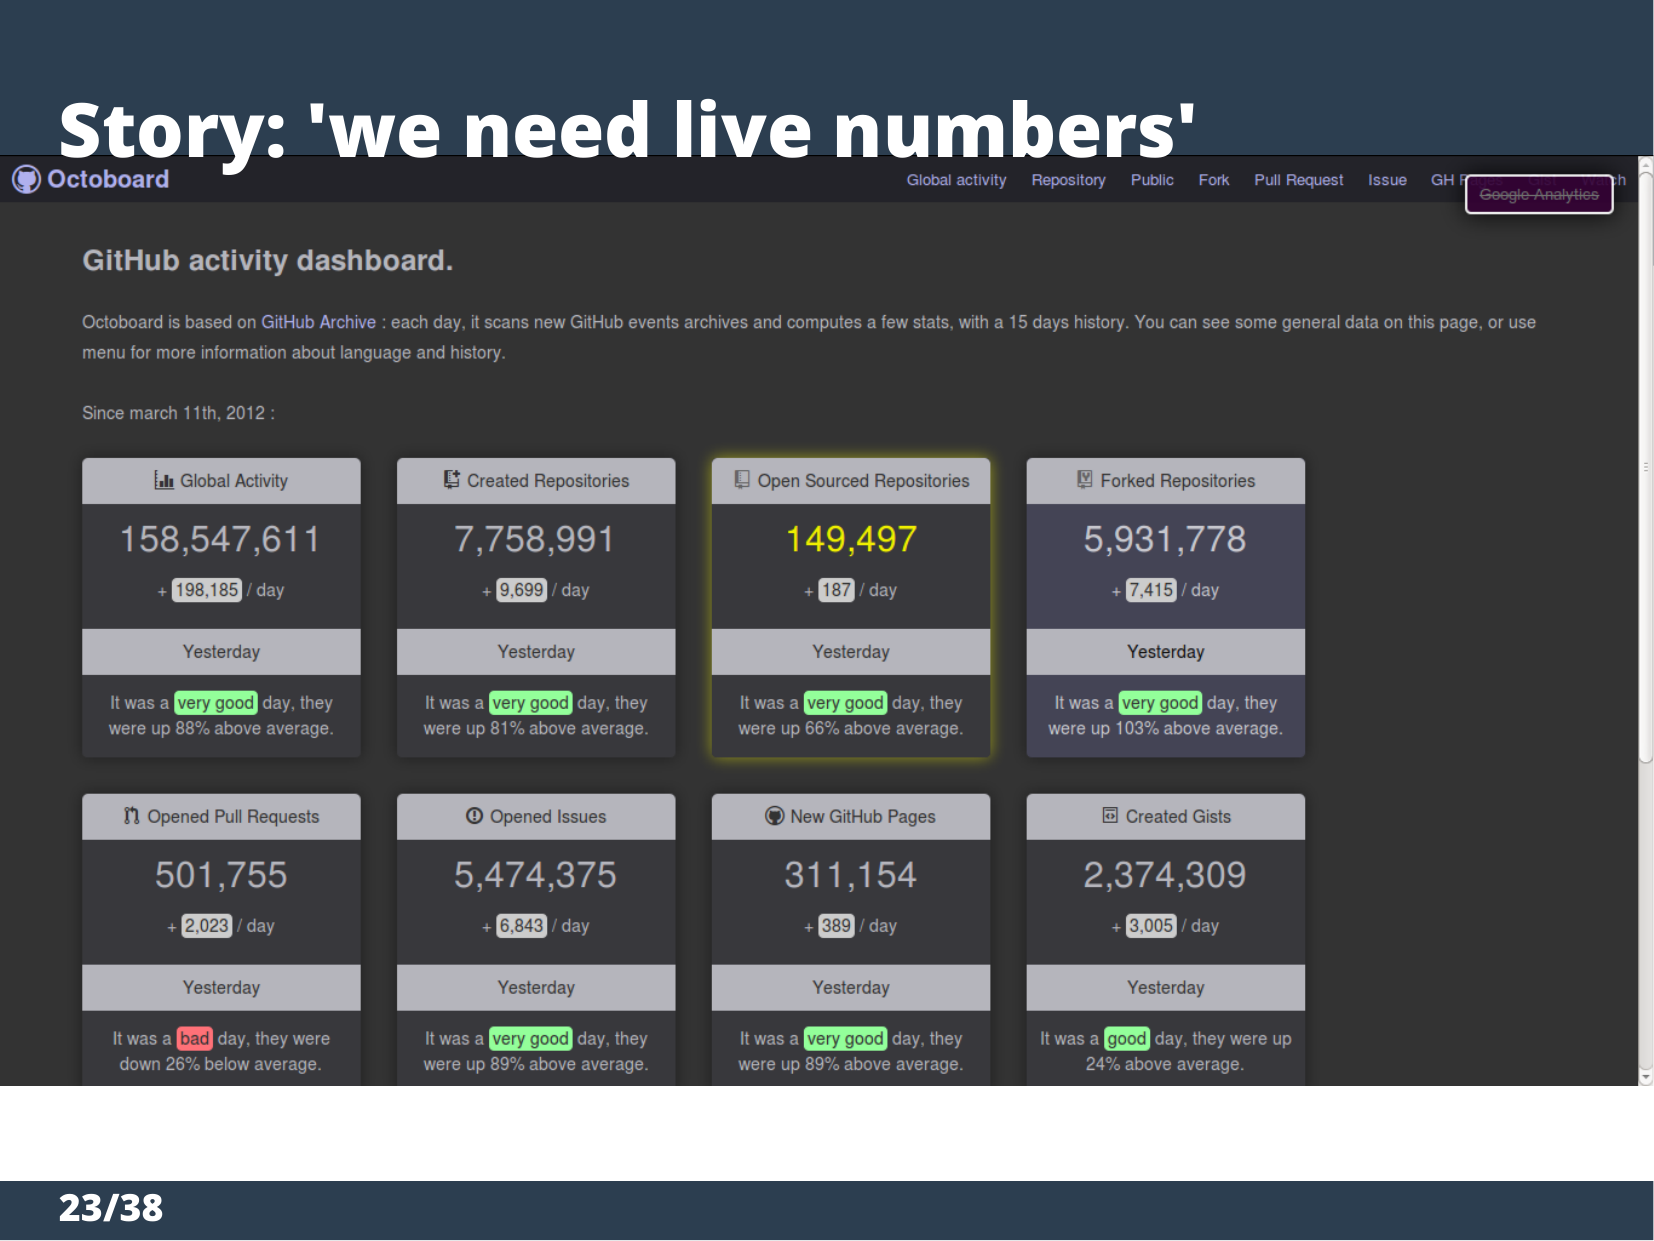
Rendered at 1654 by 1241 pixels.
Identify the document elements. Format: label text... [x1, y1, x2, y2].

picture [0, 155, 1654, 1086]
title Story: 'we need live numbers' [59, 49, 1595, 207]
